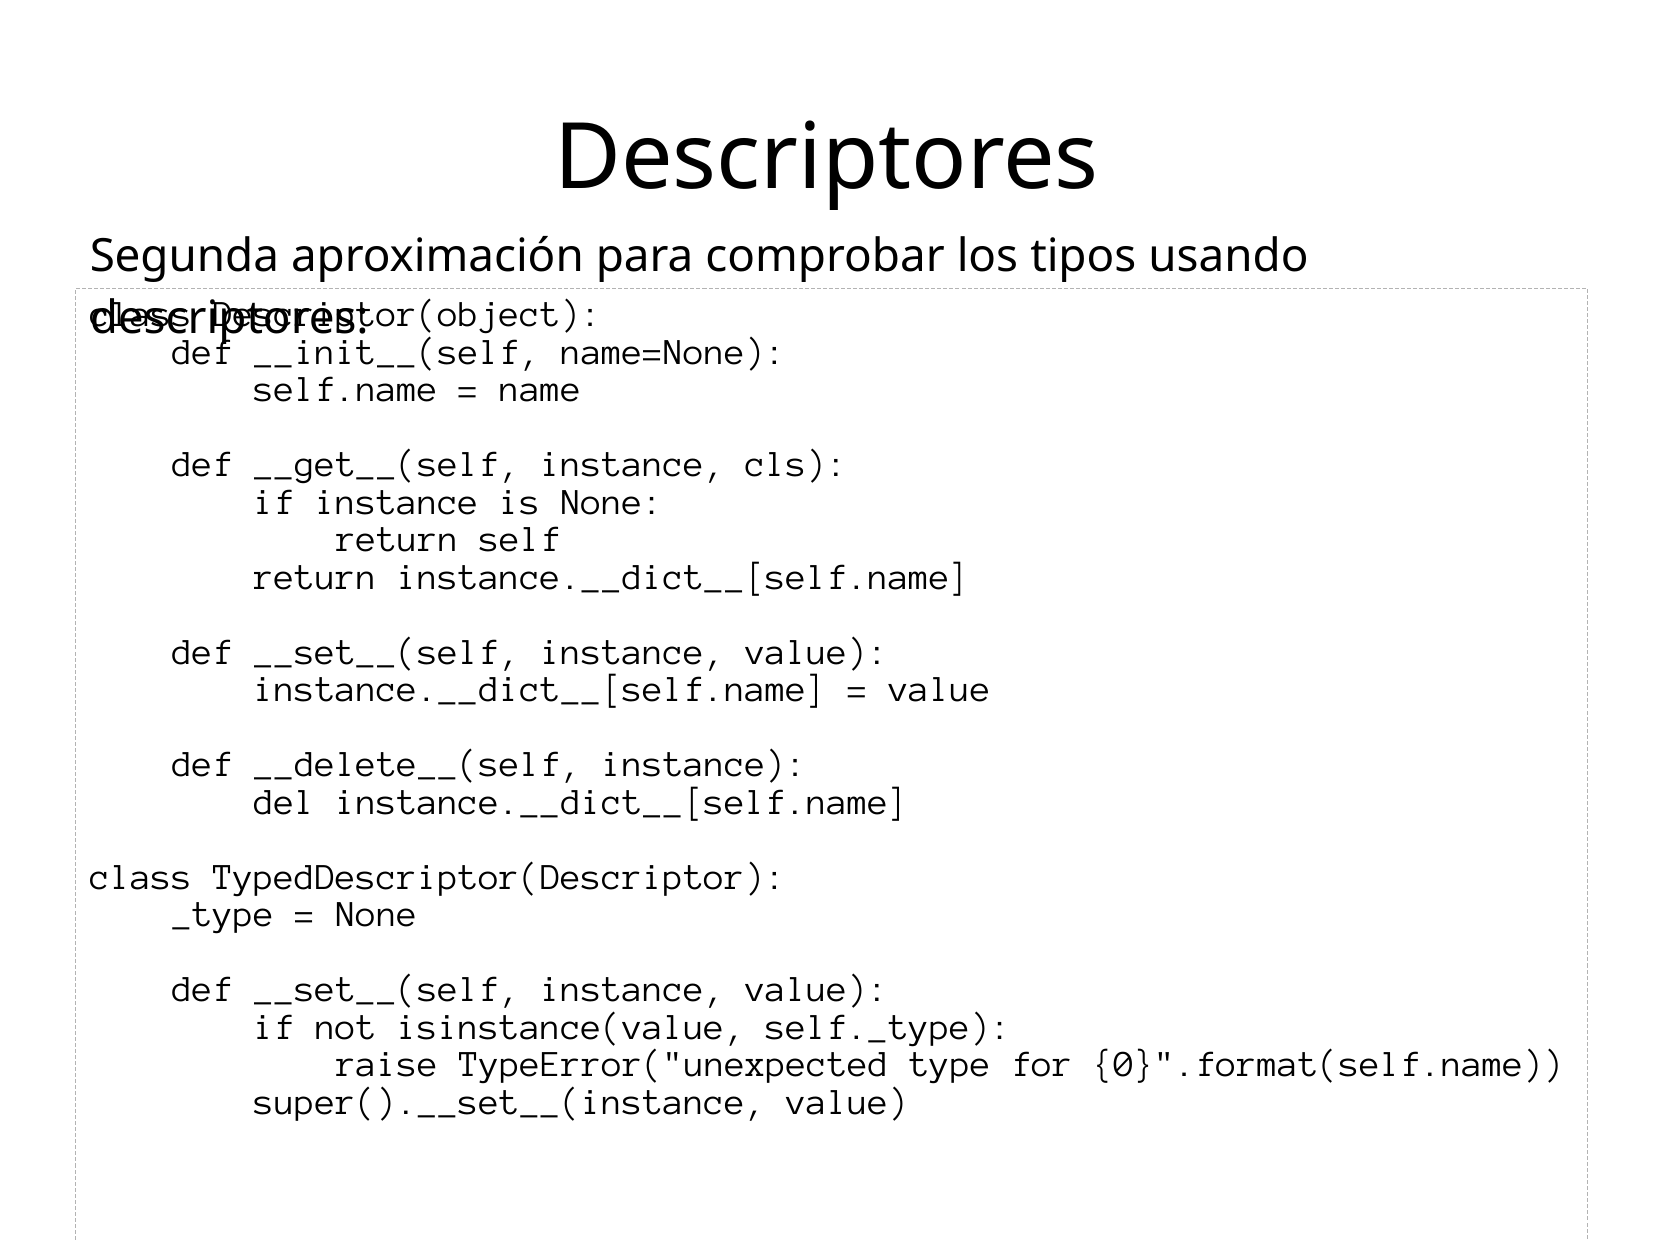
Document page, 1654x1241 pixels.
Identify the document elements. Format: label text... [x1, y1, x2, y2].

title Descriptores [82, 49, 1571, 257]
text_box Segunda aproximación para comprobar los tipos usando descriptores: [75, 214, 1531, 284]
text_box class Descriptor(object): def __init__(self, name=None): self.name = name def __get__(self, instance, cls): if instance is None: return self return instance.__dict__[self.name] def __set__(self, instance, value): instance.__dict__[self.name] = value def __delete__(self, instance): del instance.__dict__[self.name] class TypedDescriptor(Descriptor): _type = None def __set__(self, instance, value): if not isinstance(value, self._type): raise TypeError("unexpected type for {0}".format(self.name)) super().__set__(instance, value) [75, 288, 1588, 1129]
